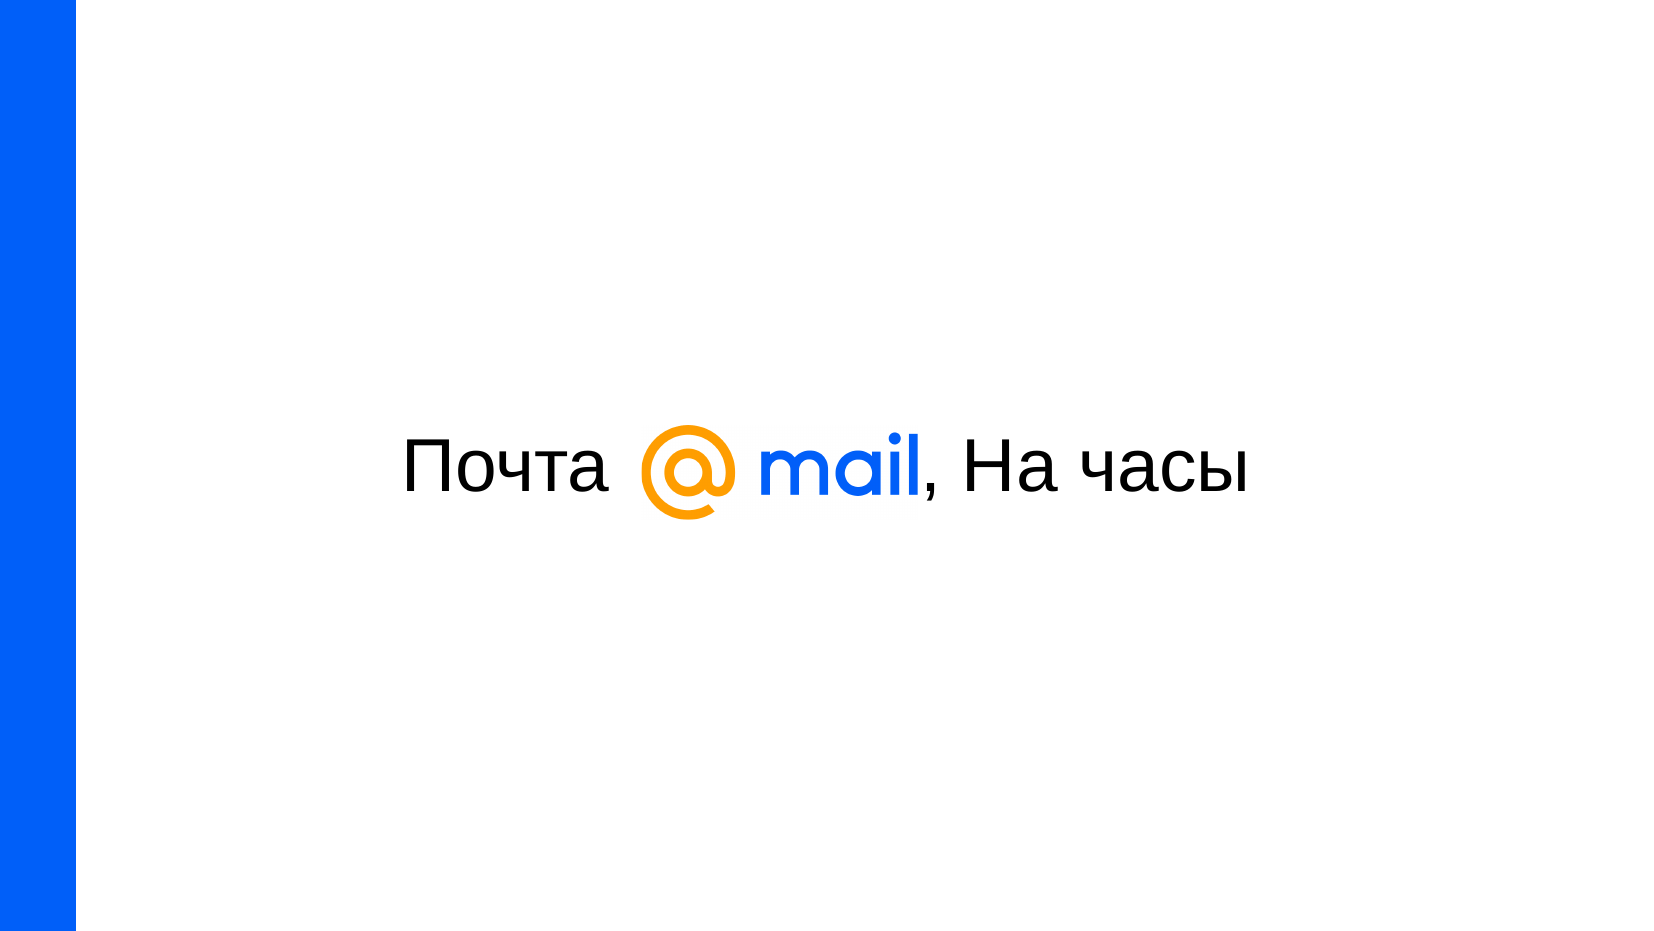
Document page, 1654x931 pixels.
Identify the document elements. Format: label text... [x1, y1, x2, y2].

picture [641, 425, 919, 520]
subtitle Почта , На часы [82, 345, 1571, 586]
